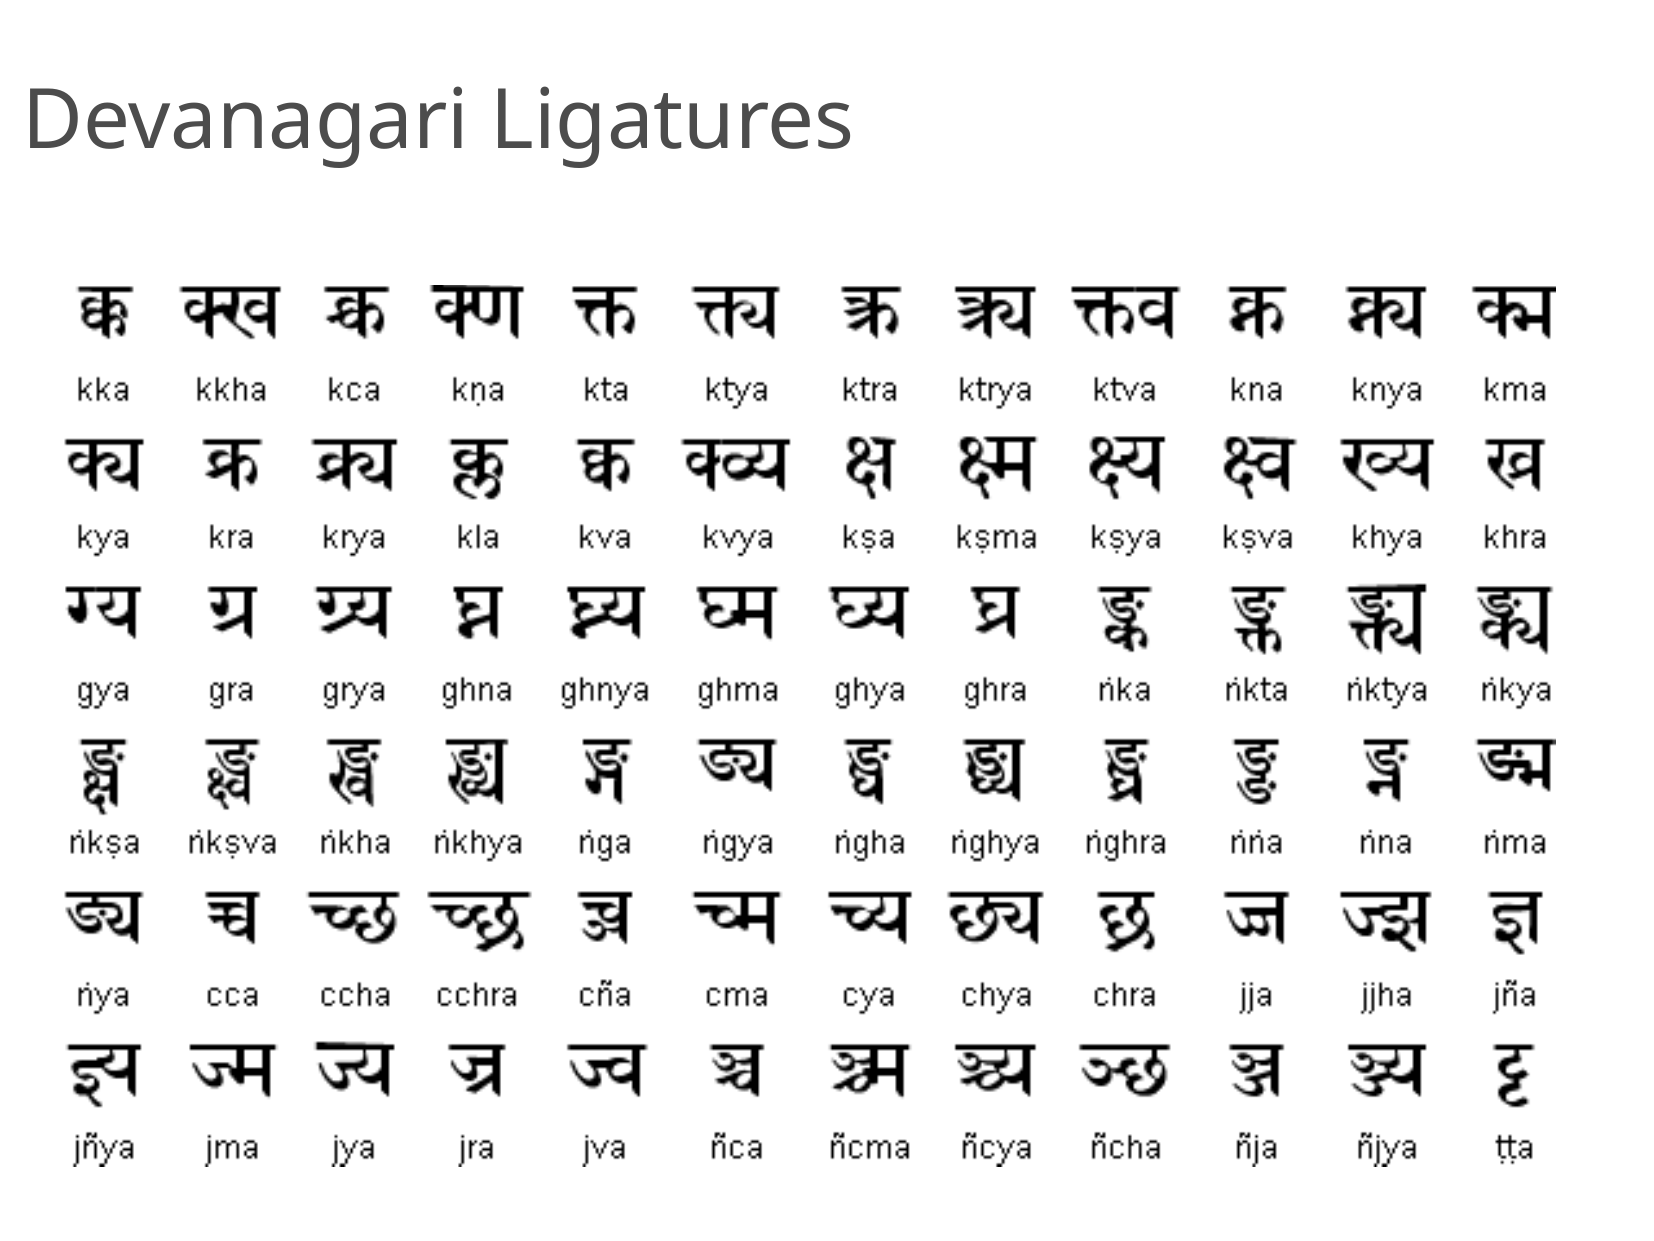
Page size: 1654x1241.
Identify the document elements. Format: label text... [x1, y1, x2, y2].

title Devanagari Ligatures [22, 26, 1654, 205]
picture [64, 285, 1556, 1167]
